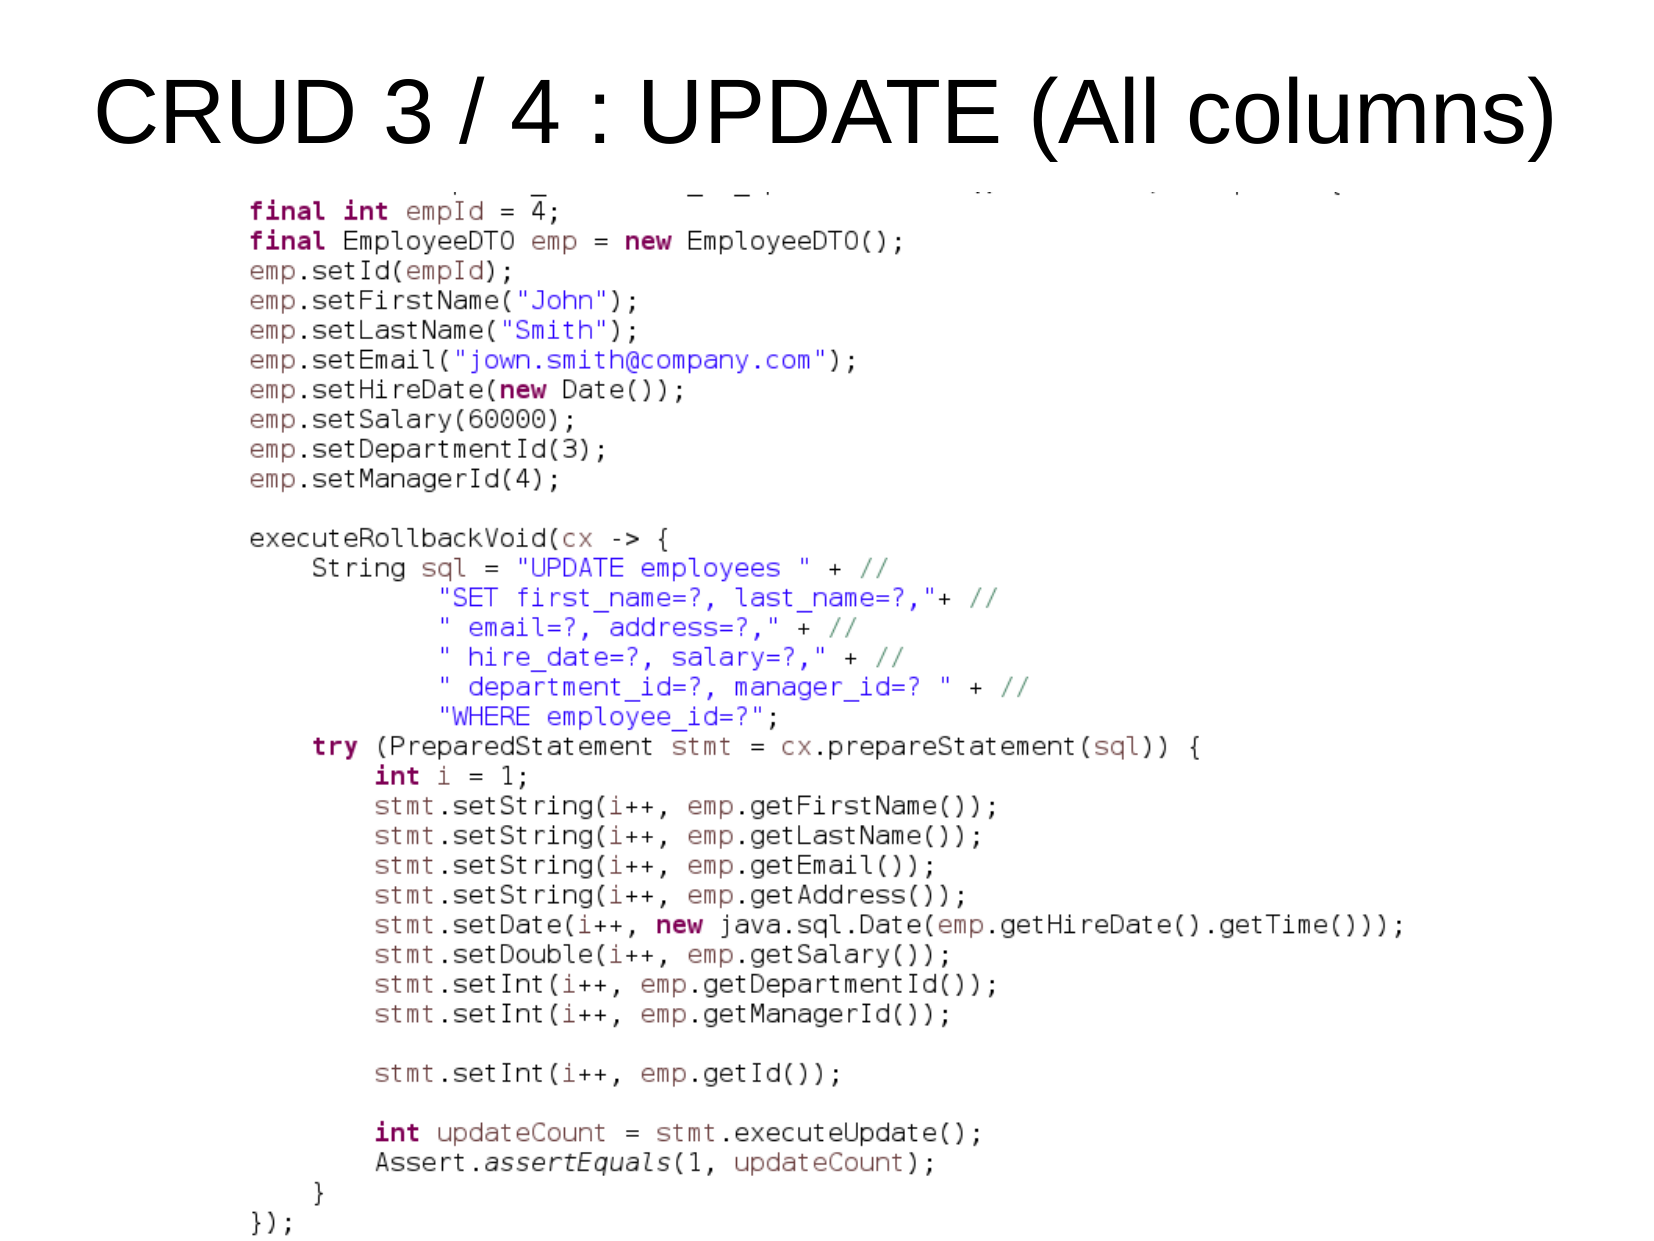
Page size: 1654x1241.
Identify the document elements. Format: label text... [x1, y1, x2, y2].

picture [248, 192, 1407, 1237]
title CRUD 3 / 4 : UPDATE (All columns) [82, 8, 1571, 216]
